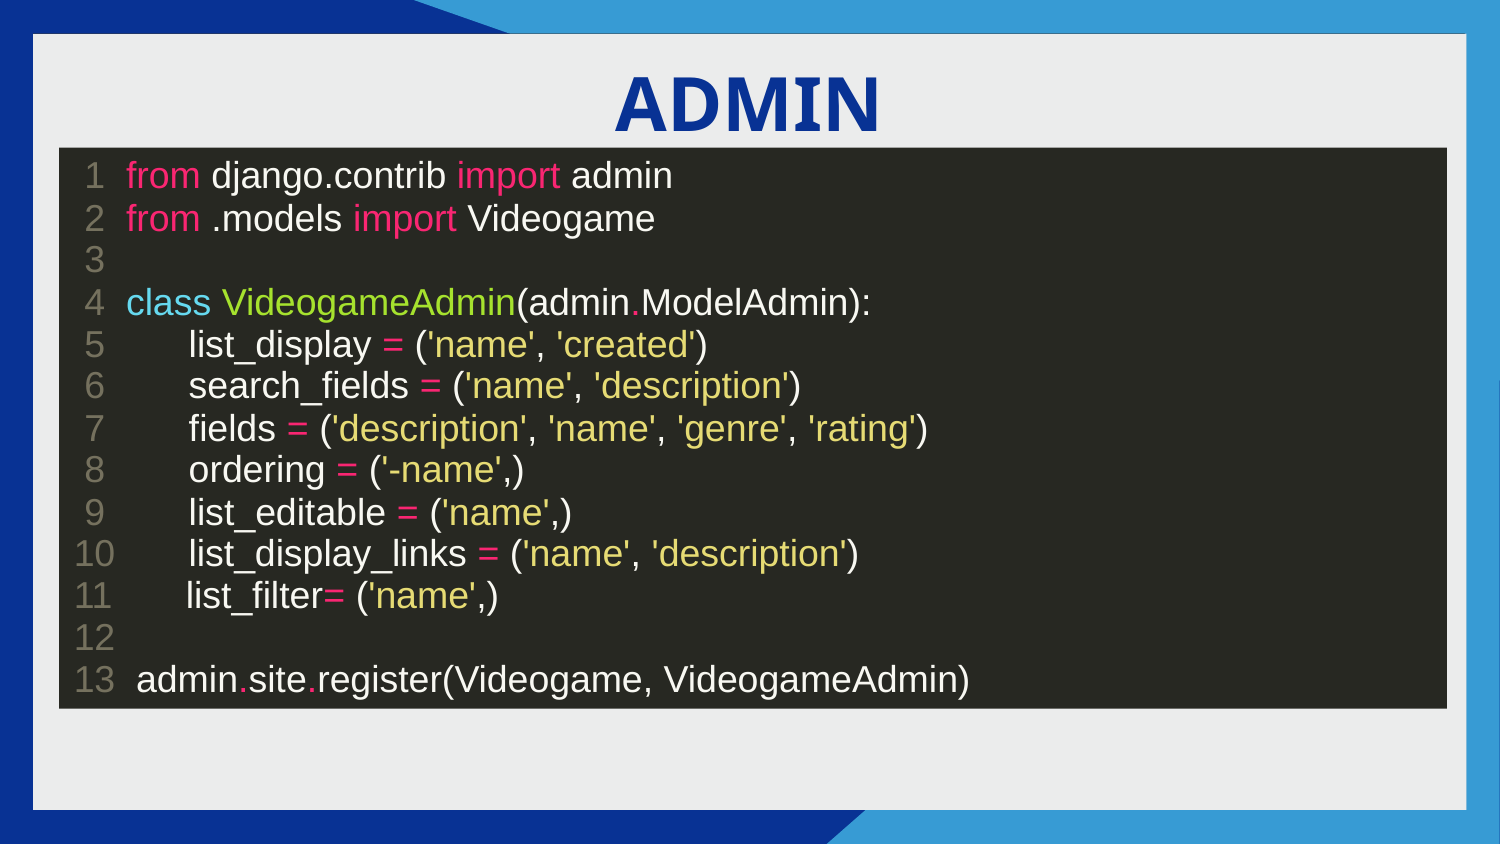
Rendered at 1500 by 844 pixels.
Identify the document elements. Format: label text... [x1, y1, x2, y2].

text_box 1 from django.contrib import admin 2 from .models import Videogame 3 4 class VideogameAdmin(admin.ModelAdmin): 5 list_display = ('name', 'created') 6 search_fields = ('name', 'description') 7 fields = ('description', 'name', 'genre', 'rating') 8 ordering = ('-name',) 9 list_editable = ('name',) 10 list_display_links = ('name', 'description') 11 list_filter= ('name',) 12 13 admin.site.register(Videogame, VideogameAdmin) [59, 147, 1447, 709]
title ADMIN [34, 36, 1466, 178]
